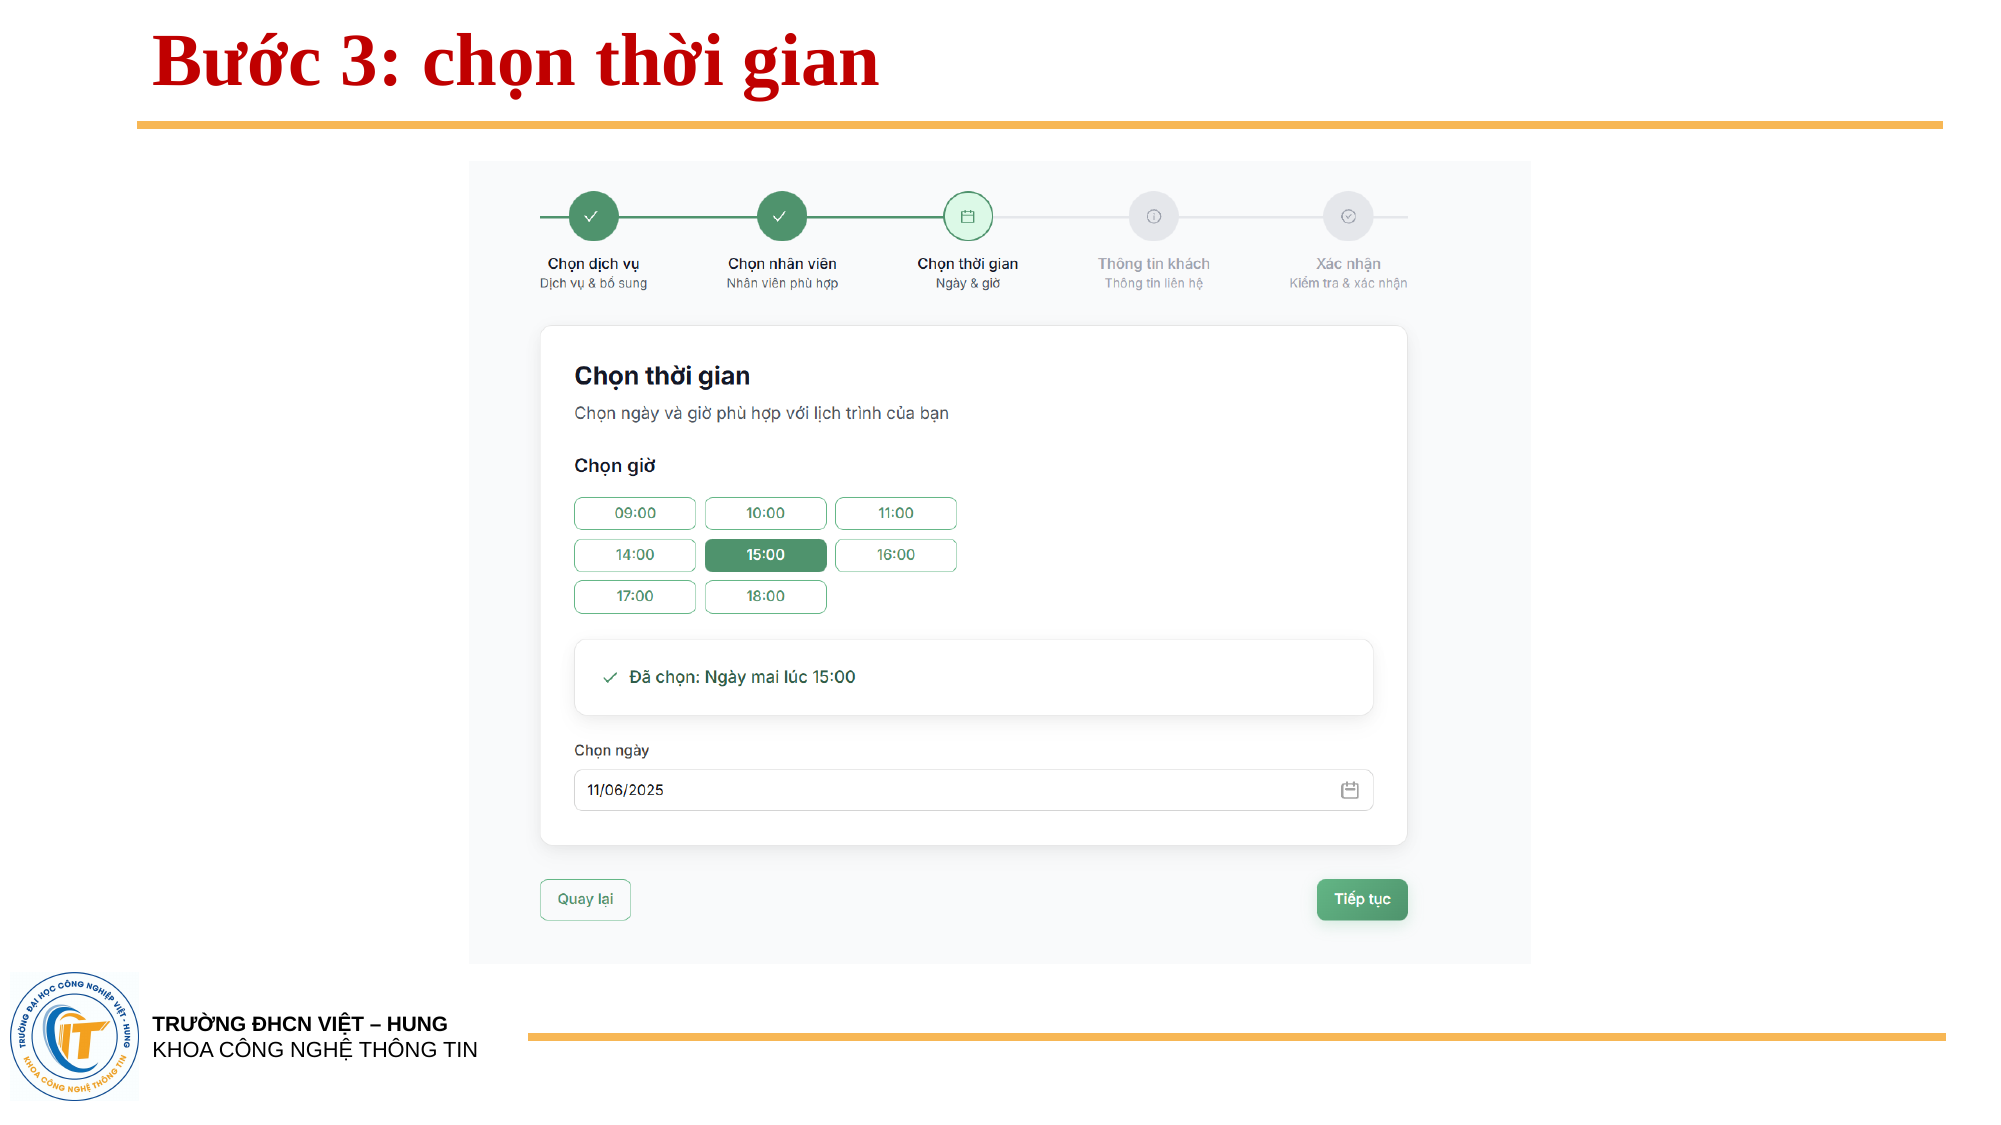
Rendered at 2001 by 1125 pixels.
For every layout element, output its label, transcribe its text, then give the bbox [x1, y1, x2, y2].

picture [469, 161, 1531, 964]
title Bước 3: chọn thời gian [137, 11, 1944, 112]
